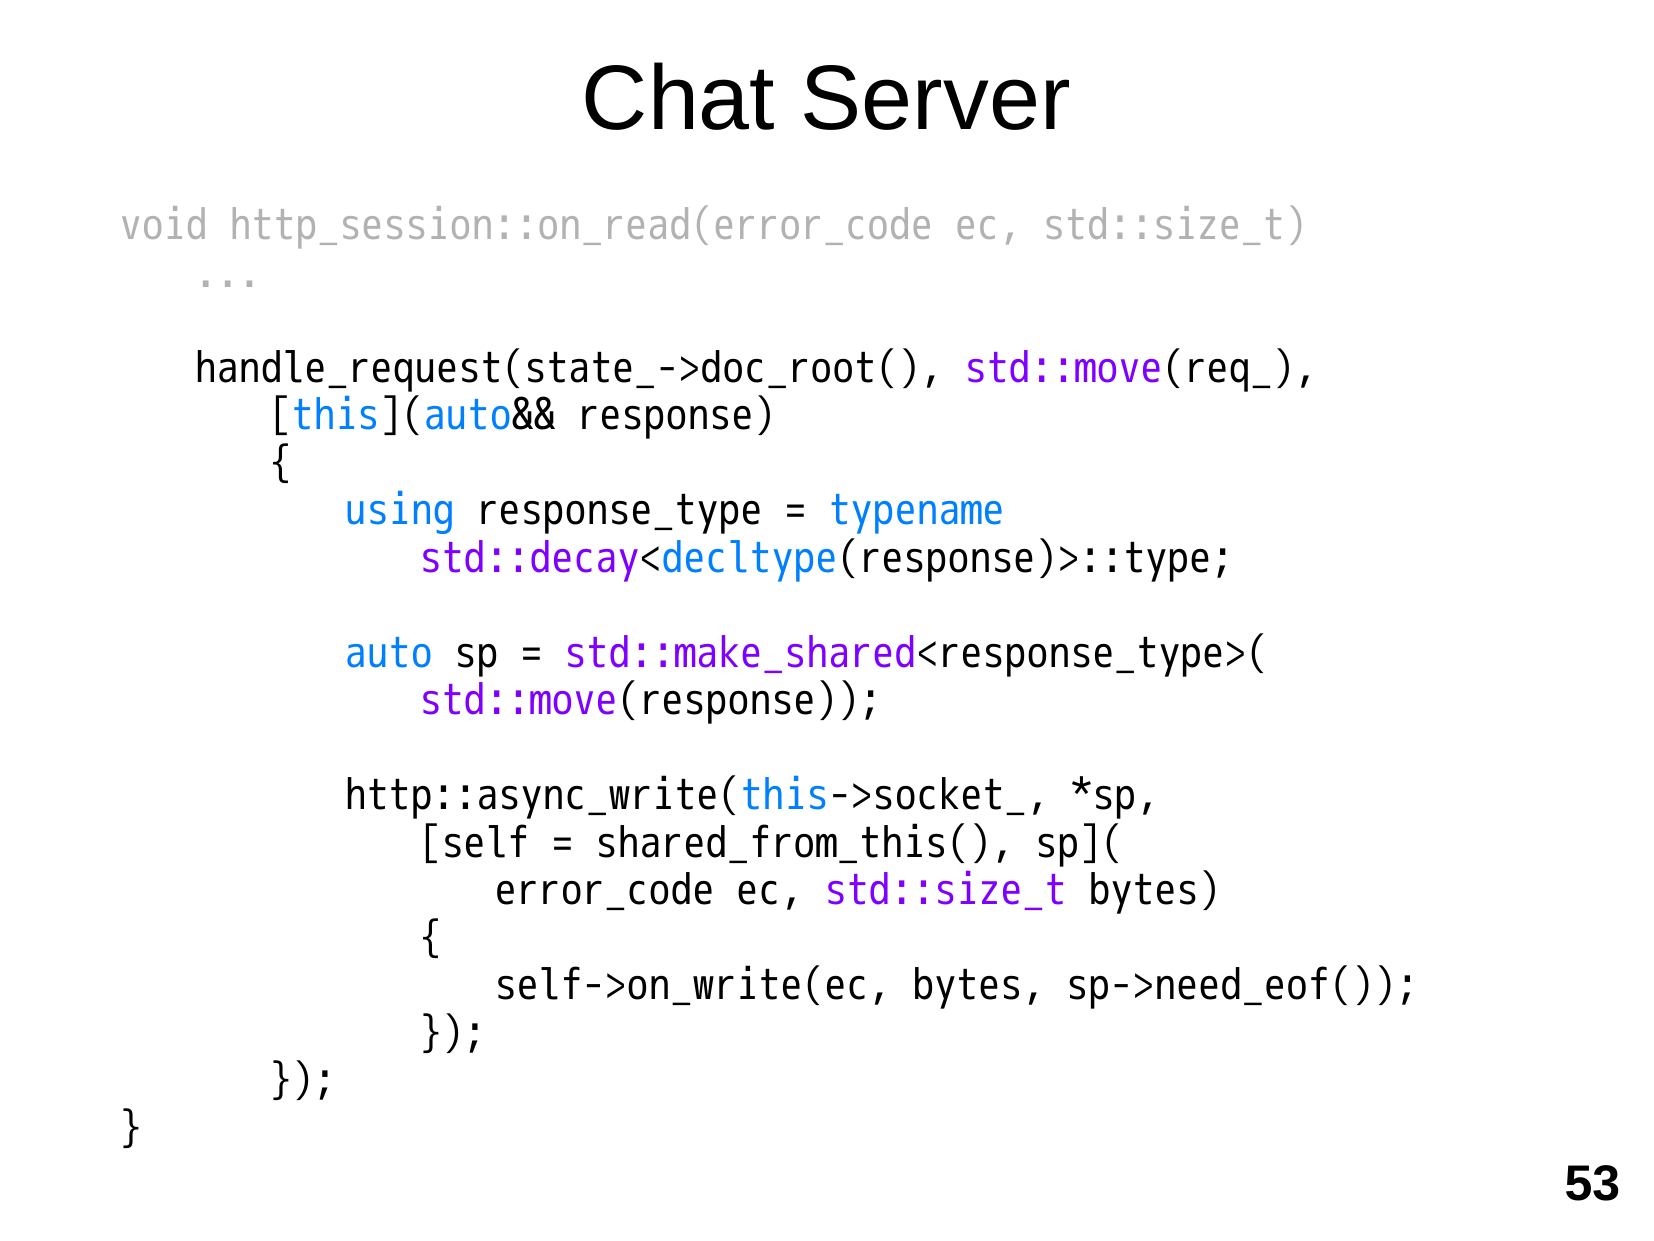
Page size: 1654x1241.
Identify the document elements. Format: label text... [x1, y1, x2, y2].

text_box void http_session::on_read(error_code ec, std::size_t) ... handle_request(state_->doc_root(), std::move(req_), [this](auto&& response) { using response_type = typename std::decay<decltype(response)>::type; auto sp = std::make_shared<response_type>( std::move(response)); http::async_write(this->socket_, *sp, [self = shared_from_this(), sp]( error_code ec, std::size_t bytes) { self->on_write(ec, bytes, sp->need_eof()); }); }); } [104, 195, 1575, 1155]
title Chat Server [82, 15, 1571, 181]
